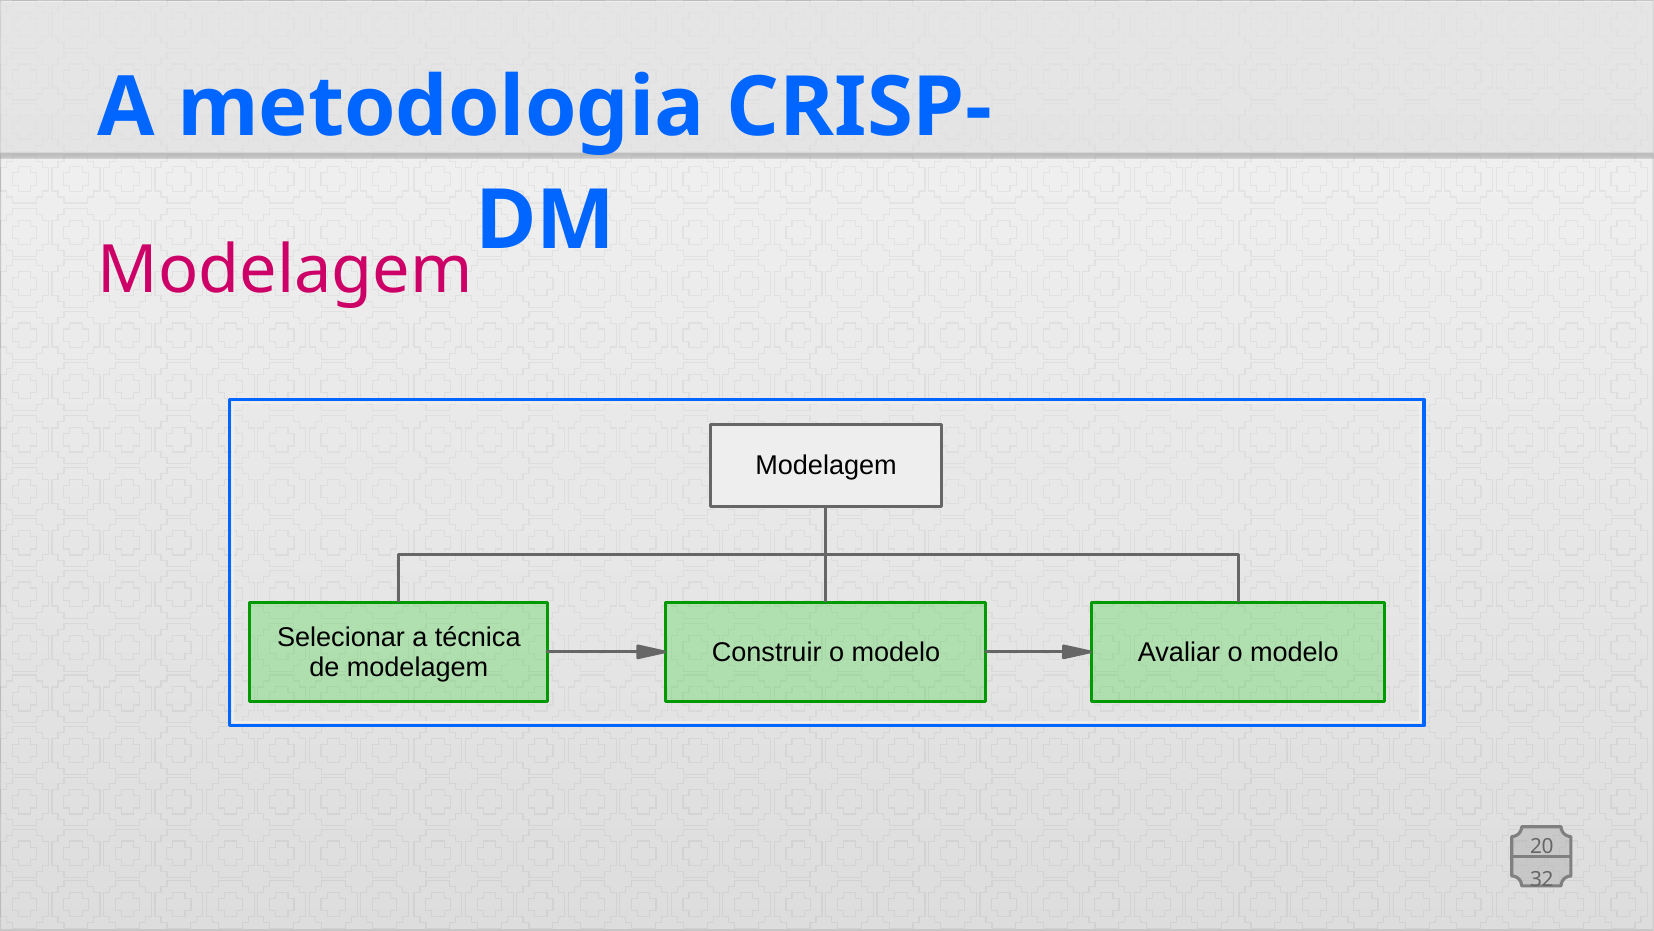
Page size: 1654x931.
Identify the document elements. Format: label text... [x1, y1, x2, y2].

text_box Modelagem [82, 204, 446, 302]
picture [231, 400, 1423, 725]
text_box A metodologia CRISP-DM [83, 39, 1063, 157]
